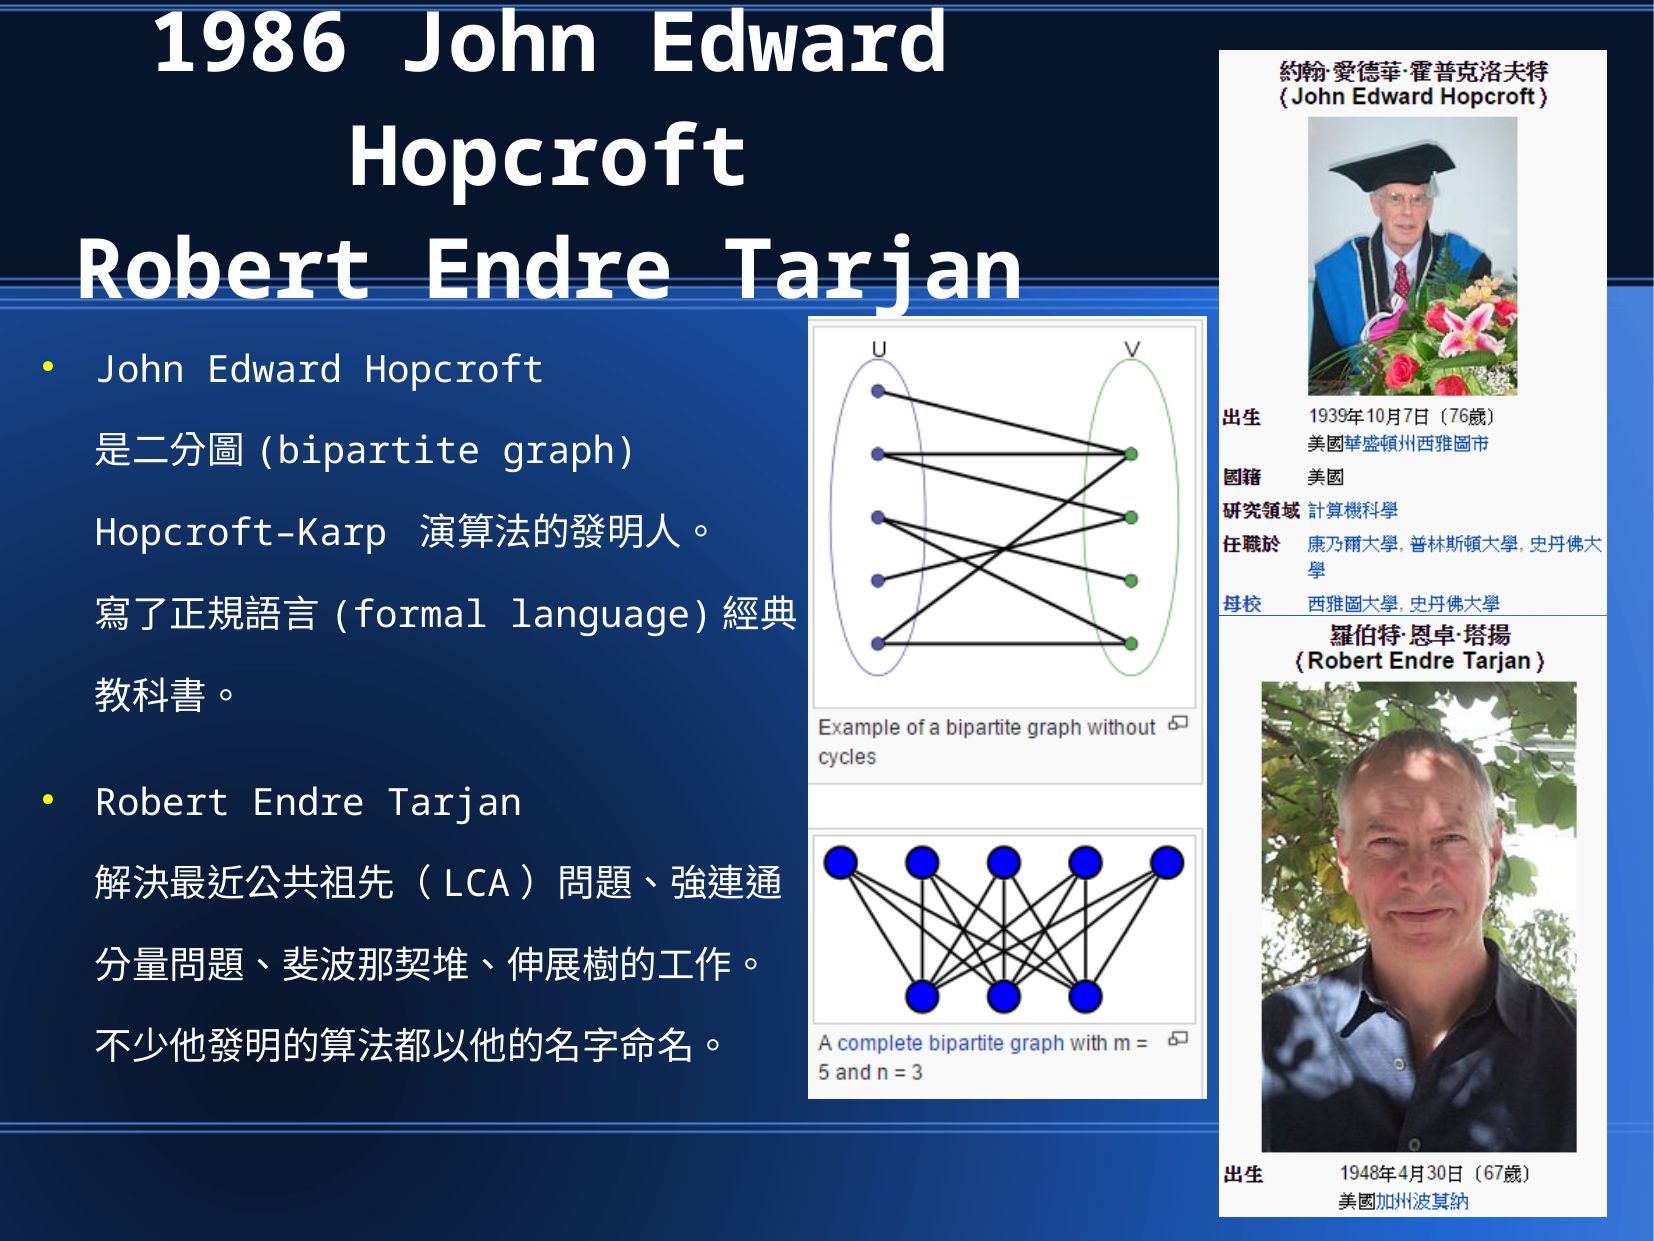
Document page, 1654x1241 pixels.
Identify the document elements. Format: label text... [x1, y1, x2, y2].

list John Edward Hopcroft 是二分圖(bipartite graph) Hopcroft–Karp 演算法的發明人。 寫了正規語言(formal language)經典教科書。 Robert Endre Tarjan 解決最近公共祖先（LCA）問題、強連通分量問題、斐波那契堆、伸展樹的工作。不少他發明的算法都以他的名字命名。 [23, 316, 804, 1232]
picture [0, 0, 1654, 1241]
title 1986 John Edward Hopcroft Robert Endre Tarjan [23, 2, 1075, 303]
